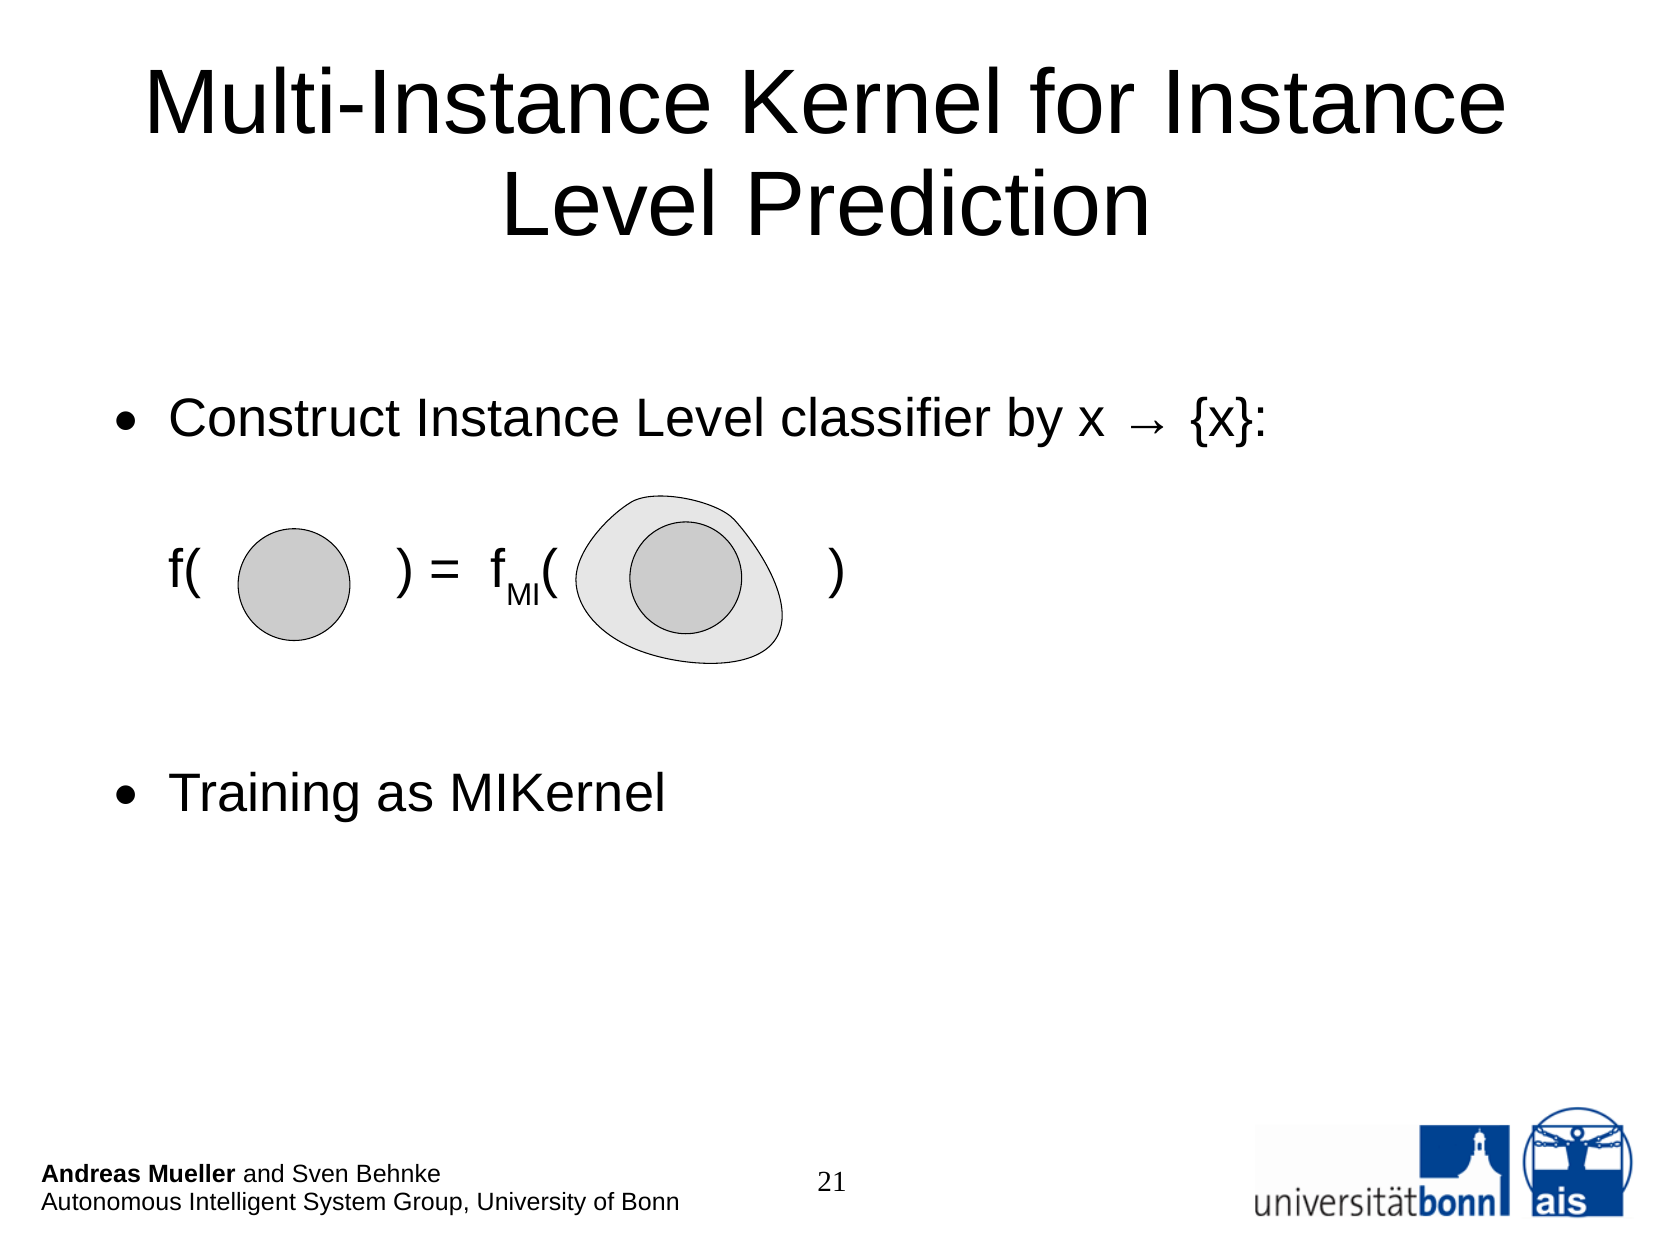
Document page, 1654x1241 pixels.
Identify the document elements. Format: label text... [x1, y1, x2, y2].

picture [1255, 1106, 1635, 1220]
text_box [575, 495, 783, 664]
text_box Construct Instance Level classifier by x → {x}: f( ) = fMI( ) Training as MIKernel [82, 290, 1571, 1025]
text_box Multi-Instance Kernel for Instance Level Prediction [82, 42, 1571, 263]
text_box [238, 528, 350, 641]
